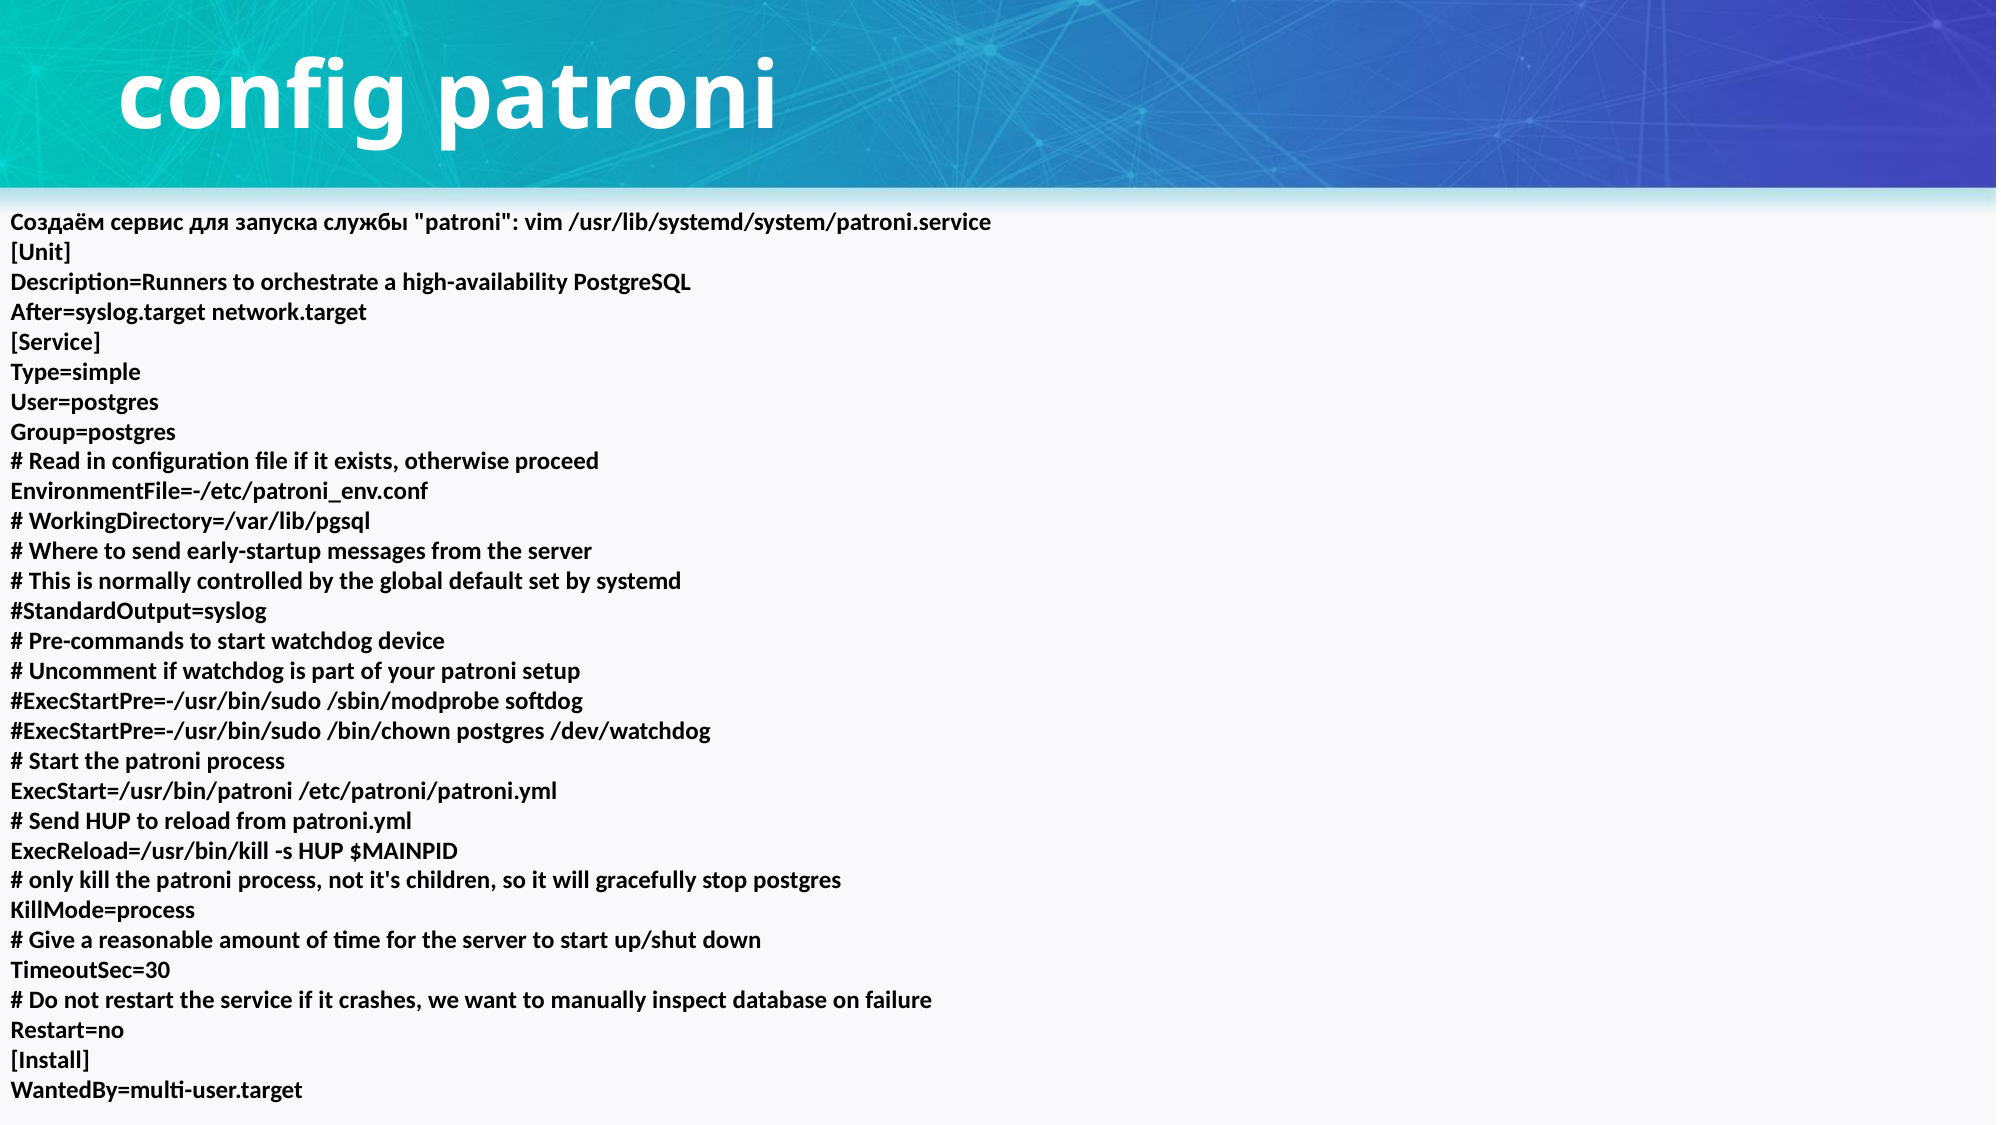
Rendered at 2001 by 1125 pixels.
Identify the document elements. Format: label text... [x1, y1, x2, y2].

text_box config patroni [117, 57, 1882, 140]
text_box config patroni [455, 87, 475, 118]
text_box Создаём сервис для запуска службы "patroni": vim /usr/lib/systemd/system/patroni.service [Unit] Description=Runners to orchestrate a high-availability PostgreSQL After=syslog.target network.target [Service] Type=simple User=postgres Group=postgres # Read in configuration file if it exists, otherwise proceed EnvironmentFile=-/etc/patroni_env.conf # WorkingDirectory=/var/lib/pgsql # Where to send early-startup messages from the server # This is normally controlled by the global default set by systemd #StandardOutput=syslog # Pre-commands to start watchdog device # Uncomment if watchdog is part of your patroni setup #ExecStartPre=-/usr/bin/sudo /sbin/modprobe softdog #ExecStartPre=-/usr/bin/sudo /bin/chown postgres /dev/watchdog # Start the patroni process ExecStart=/usr/bin/patroni /etc/patroni/patroni.yml # Send HUP to reload from patroni.yml ExecReload=/usr/bin/kill -s HUP $MAINPID # only kill the patroni process, not it's children, so it will gracefully stop postgres KillMode=process # Give a reasonable amount of time for the server to start up/shut down TimeoutSec=30 # Do not restart the service if it crashes, we want to manually inspect database on failure Restart=no [Install] WantedBy=multi-user.target [0, 190, 1996, 1125]
picture [0, 0, 1996, 190]
text_box config patroni [368, 87, 389, 118]
